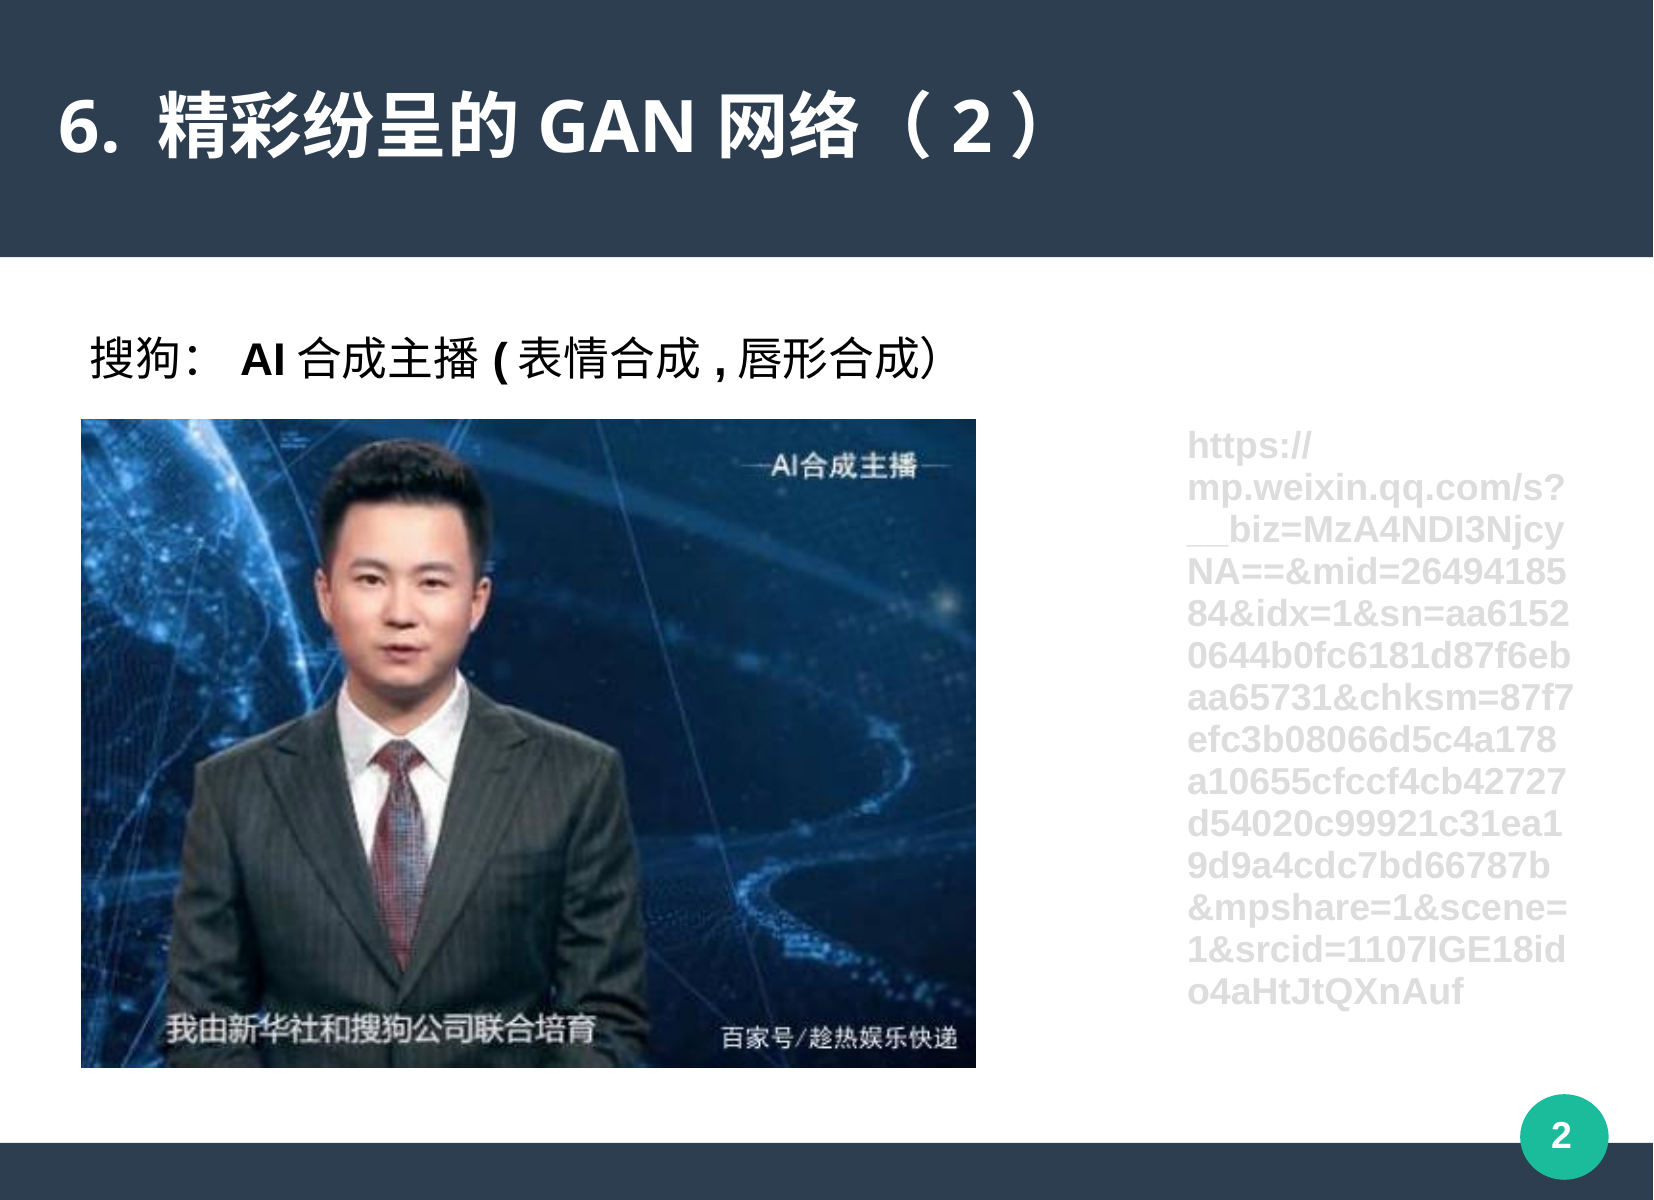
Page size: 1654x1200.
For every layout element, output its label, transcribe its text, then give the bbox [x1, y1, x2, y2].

text_box 2 [1536, 1104, 1641, 1175]
text_box 6. 精彩纷呈的GAN网络（2） [58, 47, 1594, 200]
text_box 搜狗：AI合成主播(表情合成,唇形合成） [75, 314, 1111, 498]
text_box https://mp.weixin.qq.com/s?__biz=MzA4NDI3NjcyNA==&mid=2649418584&idx=1&sn=aa61520644b0fc6181d87f6ebaa65731&chksm=87f7efc3b08066d5c4a178a10655cfccf4cb42727d54020c99921c31ea19d9a4cdc7bd66787b&mpshare=1&scene=1&srcid=1107IGE18ido4aHtJtQXnAuf [1172, 417, 1591, 1021]
picture [81, 419, 976, 1068]
